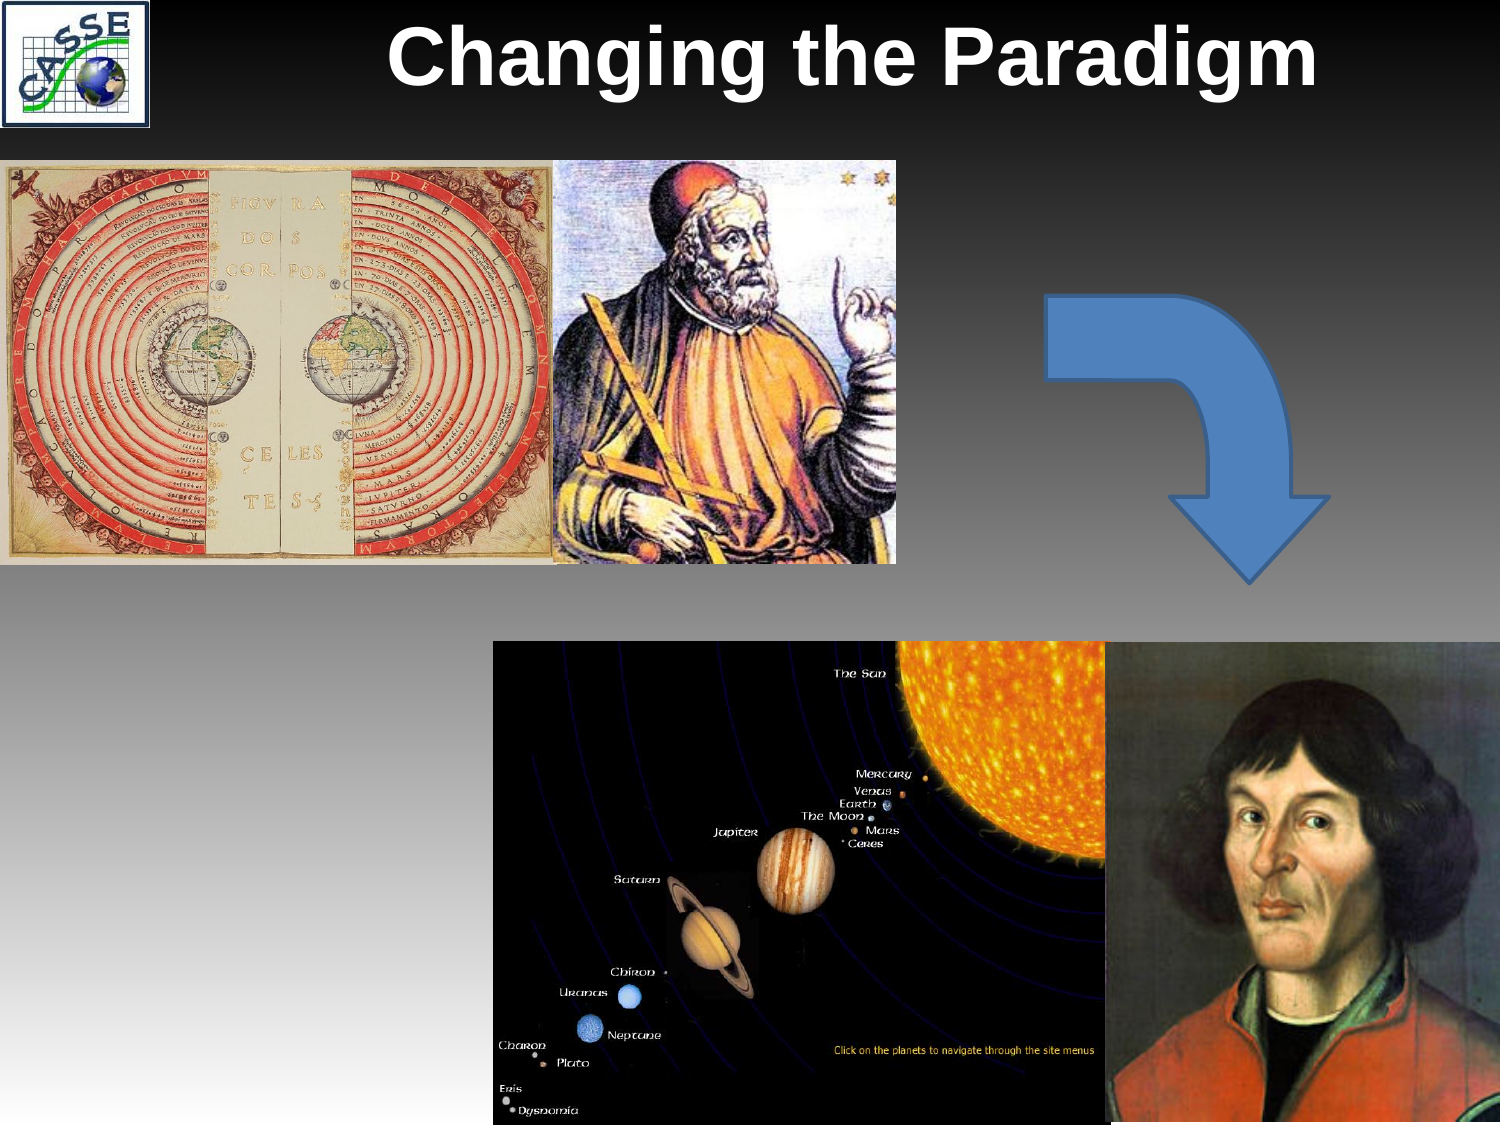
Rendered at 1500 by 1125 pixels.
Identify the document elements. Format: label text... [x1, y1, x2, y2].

text_box [1045, 295, 1330, 584]
text_box Changing the Paradigm [371, 0, 1336, 110]
picture [493, 641, 1500, 1125]
picture [0, 0, 150, 128]
picture [0, 160, 896, 565]
